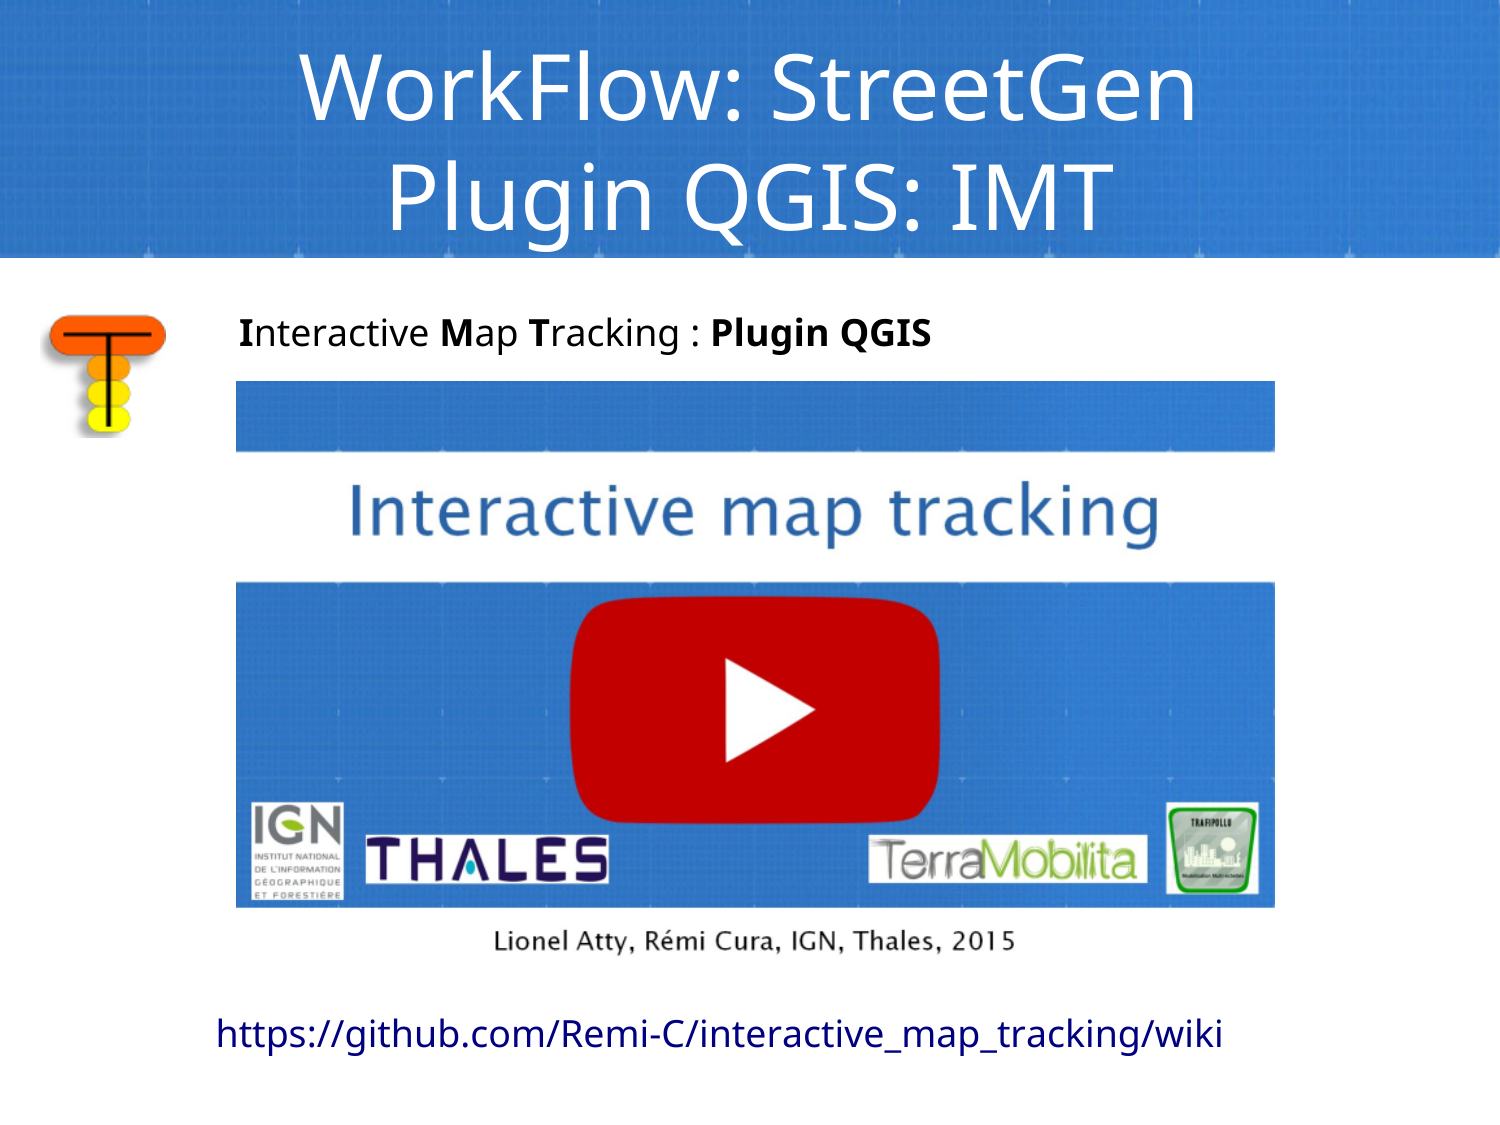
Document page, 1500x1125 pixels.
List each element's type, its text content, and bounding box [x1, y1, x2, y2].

picture [0, 0, 1500, 258]
text_box https://github.com/Remi-C/interactive_map_tracking/wiki [200, 1003, 1299, 1063]
picture [236, 452, 1275, 973]
text_box Interactive Map Tracking : Plugin QGIS [224, 301, 1453, 452]
picture [40, 312, 166, 439]
title WorkFlow: StreetGen Plugin QGIS: IMT [35, 45, 1465, 233]
